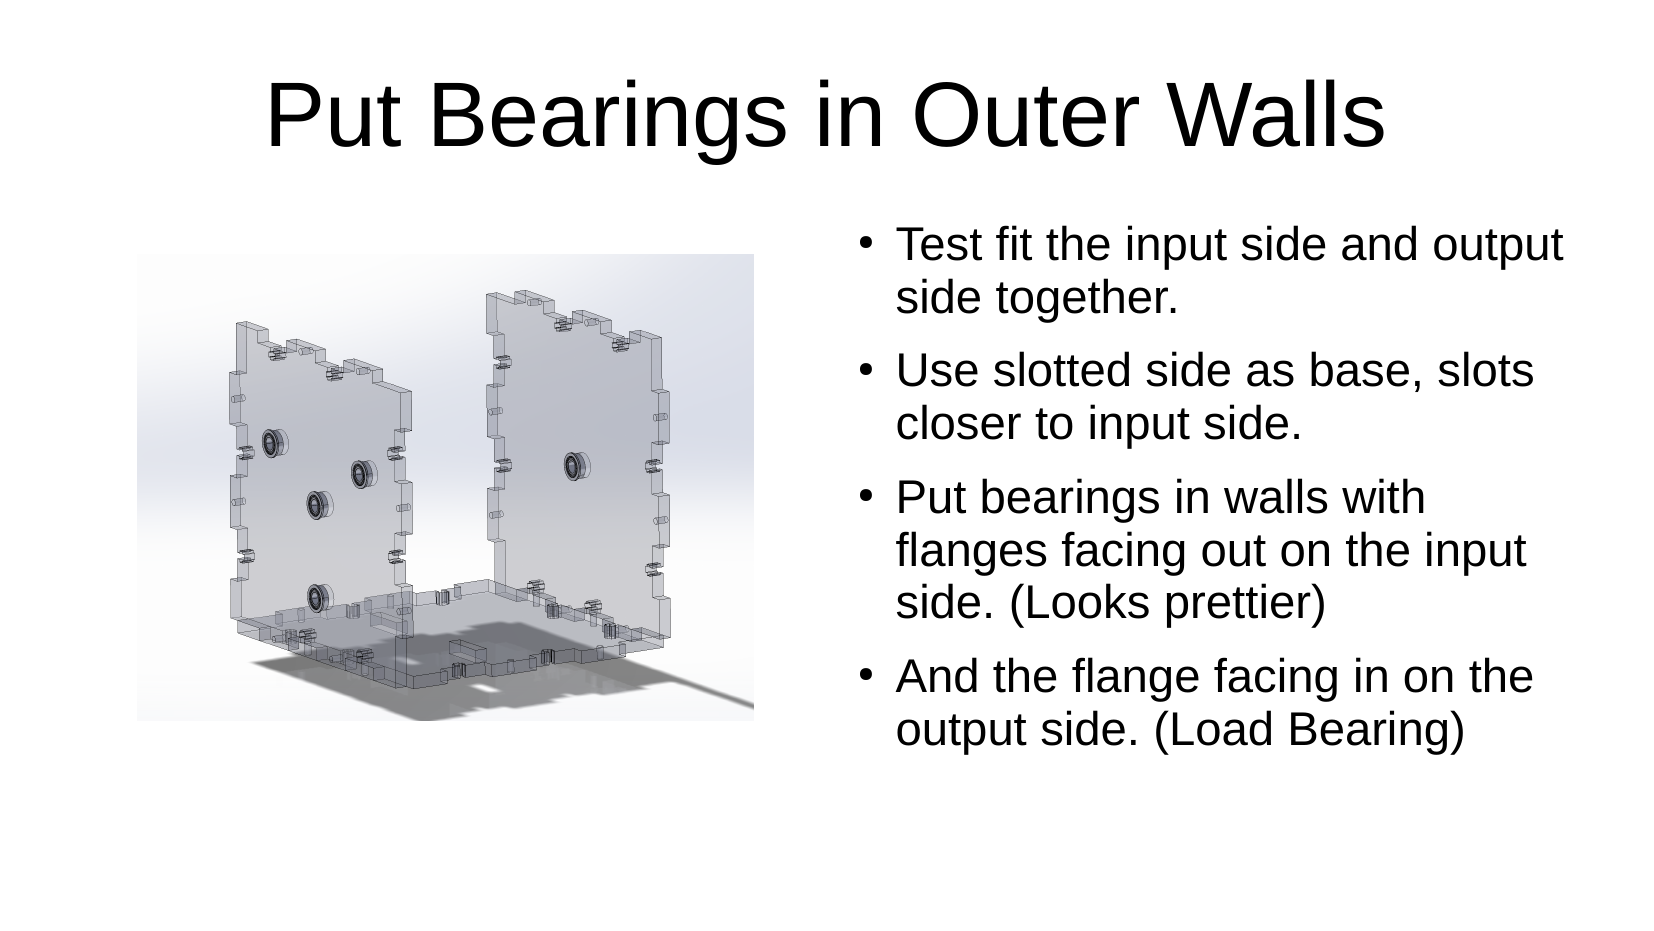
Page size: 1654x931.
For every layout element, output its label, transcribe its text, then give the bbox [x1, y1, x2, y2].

picture [137, 254, 754, 721]
title Put Bearings in Outer Walls [82, 37, 1571, 193]
list Test fit the input side and output side together. Use slotted side as base, slots closer to input side. Put bearings in walls with flanges facing out on the input side. (Looks prettier) And the flange facing in on the output side. (Load Bearing) [845, 217, 1572, 758]
